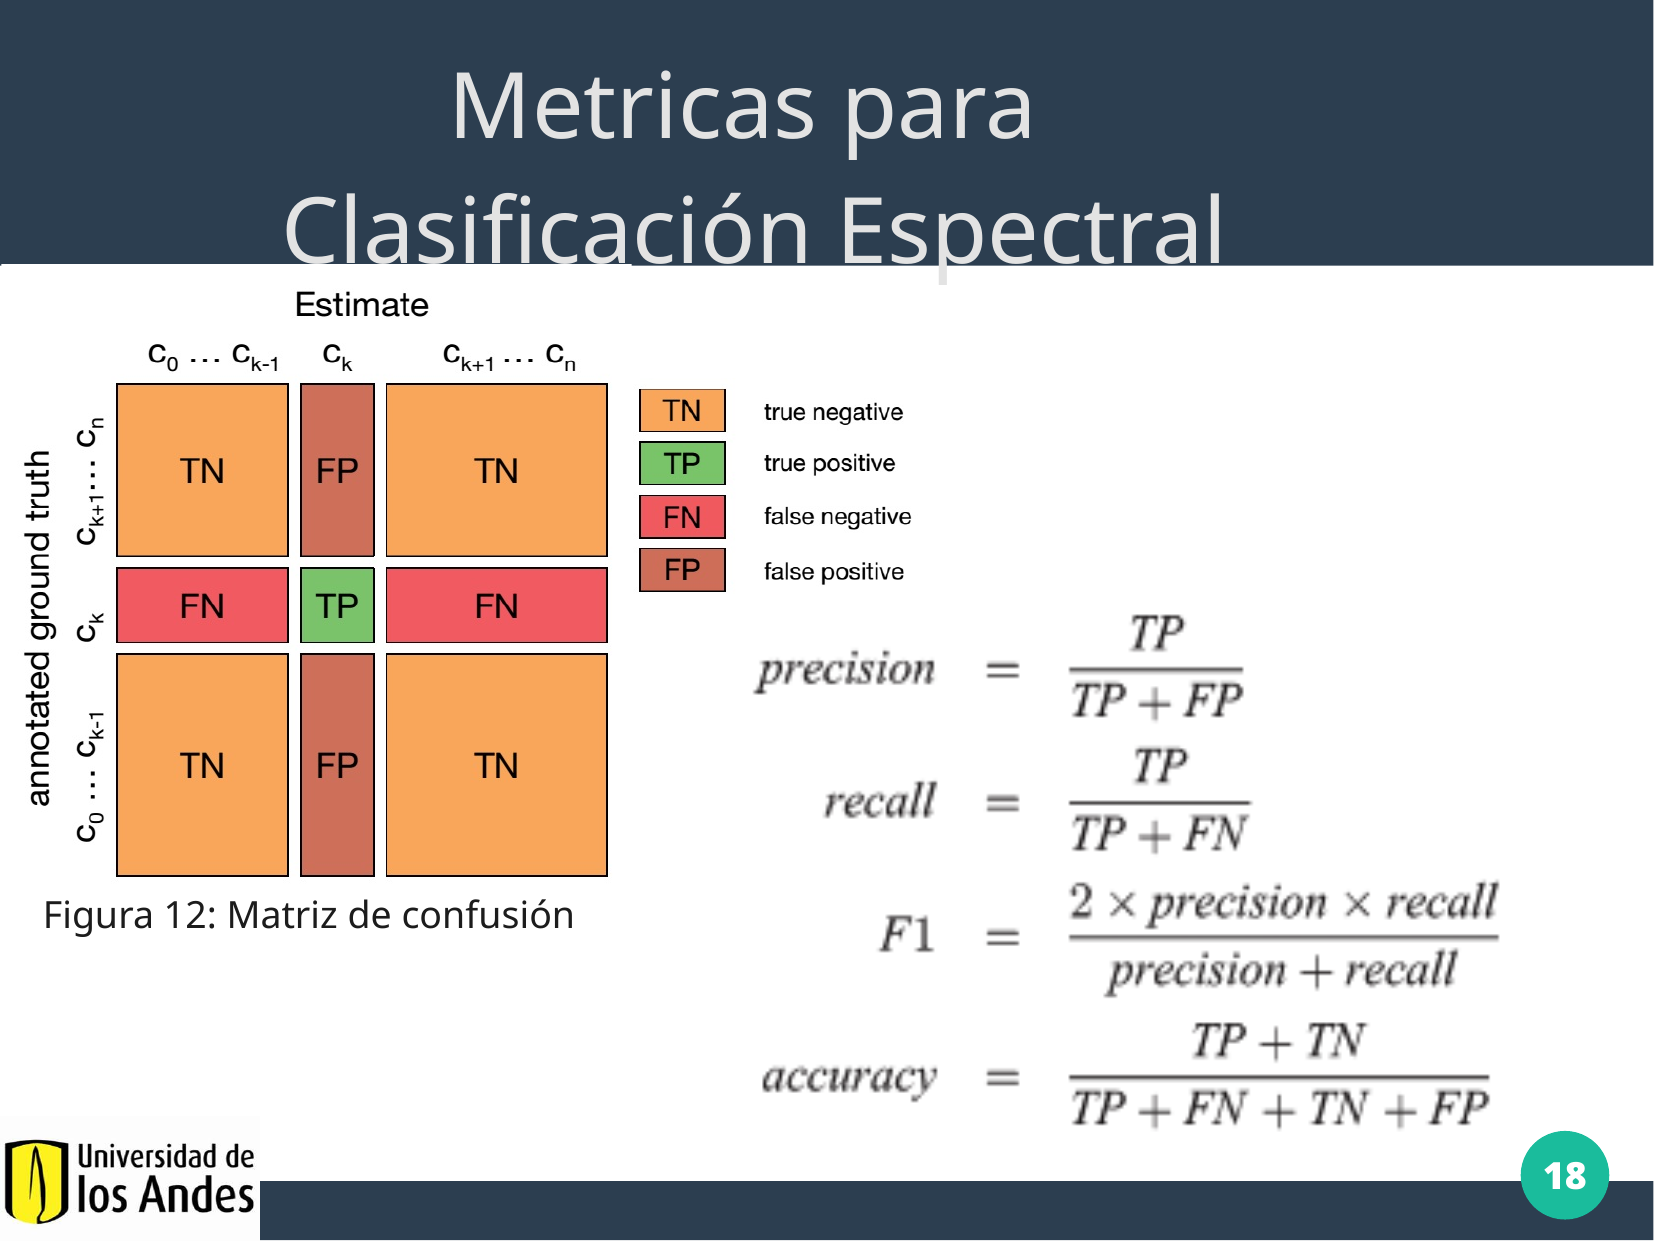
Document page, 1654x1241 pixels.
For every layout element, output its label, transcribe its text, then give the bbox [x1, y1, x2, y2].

text_box Figura 12: Matriz de confusión [28, 881, 732, 984]
picture [739, 610, 1506, 1148]
picture [0, 1116, 260, 1241]
title Metricas para Clasificación Espectral [115, 40, 1651, 198]
picture [1, 264, 923, 896]
